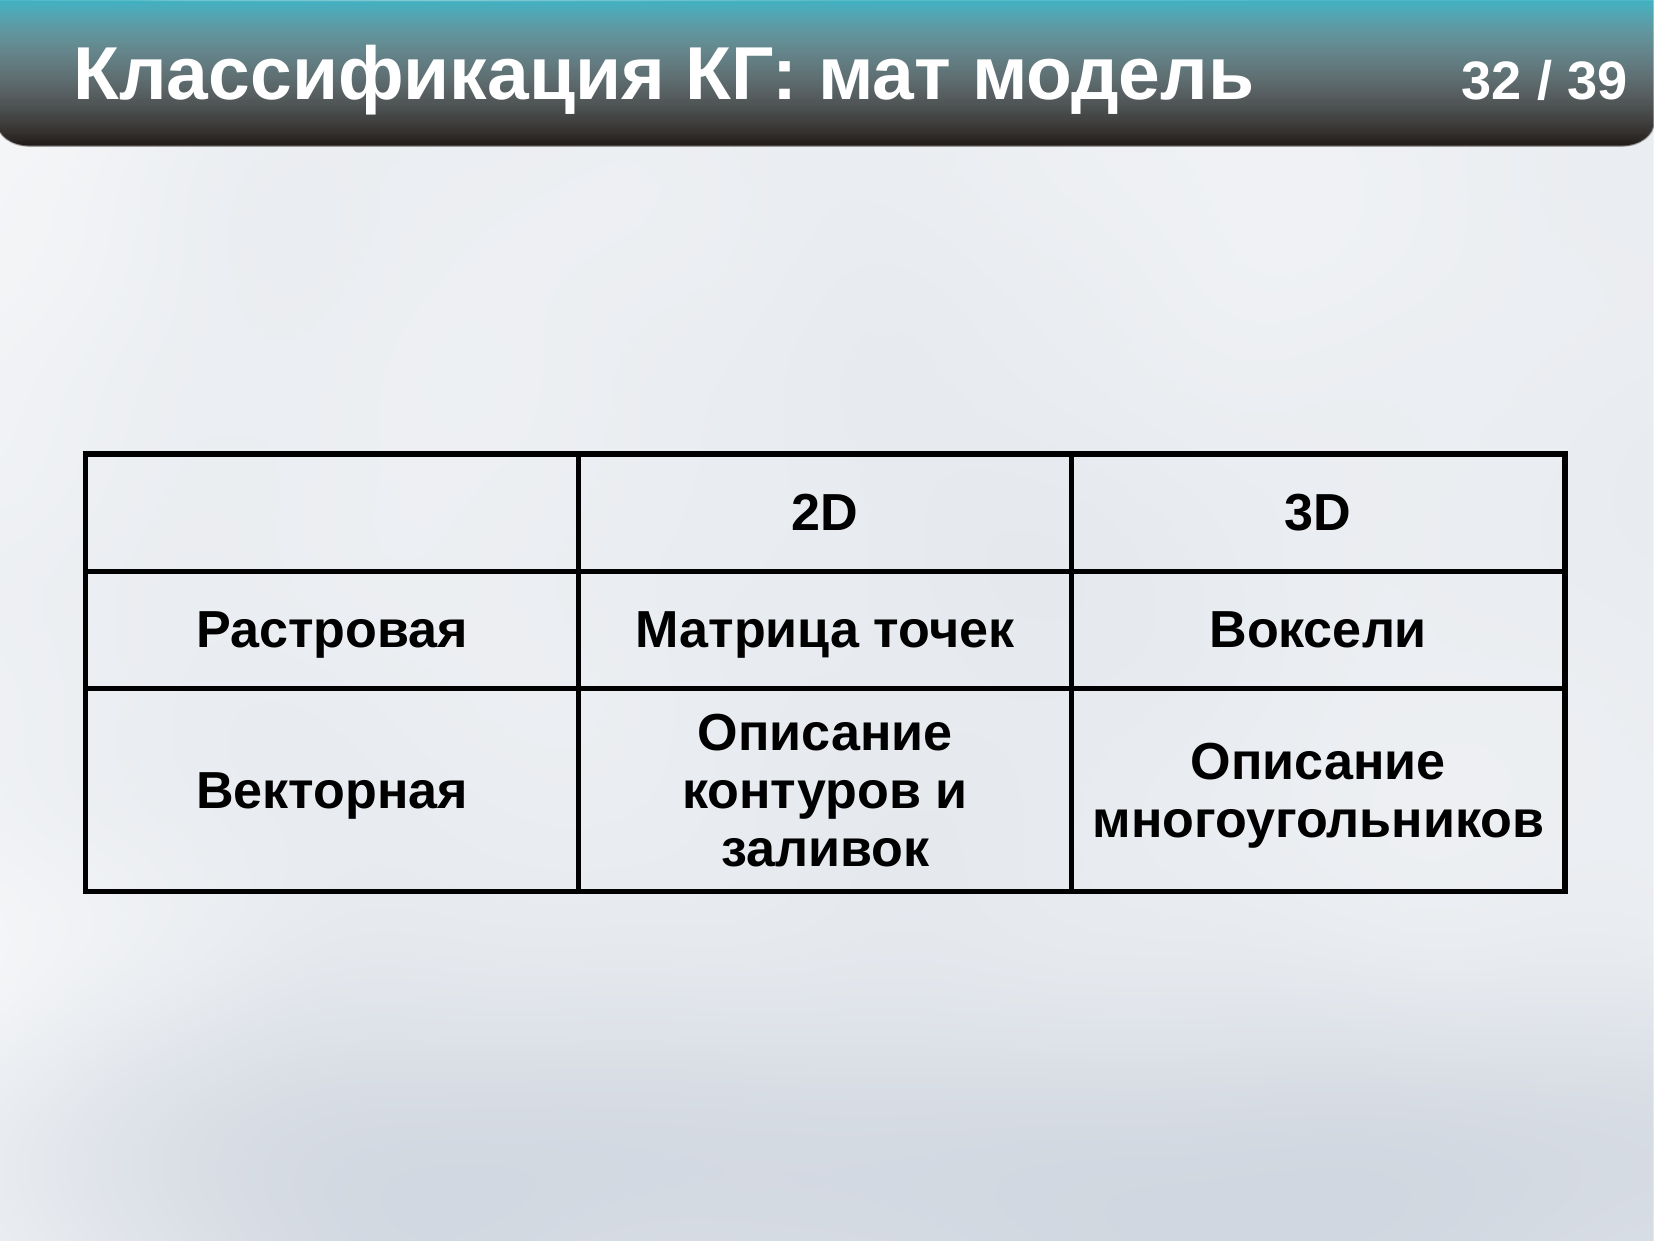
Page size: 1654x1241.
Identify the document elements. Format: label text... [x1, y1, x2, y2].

table_cell Воксели [1074, 574, 1562, 686]
table_cell Векторная [88, 691, 576, 889]
table_cell Описание контуров и заливок [581, 691, 1069, 889]
table_header [88, 457, 576, 569]
table_cell Растровая [88, 574, 576, 686]
text_box Классификация КГ: мат модель [59, 23, 1300, 123]
text_box <number> / 39 [1446, 42, 1654, 179]
table_header 2D [581, 457, 1069, 569]
table_cell Описание многоугольников [1074, 691, 1562, 889]
table_cell Матрица точек [581, 574, 1069, 686]
picture [0, 0, 1654, 1241]
table_header 3D [1074, 457, 1562, 569]
